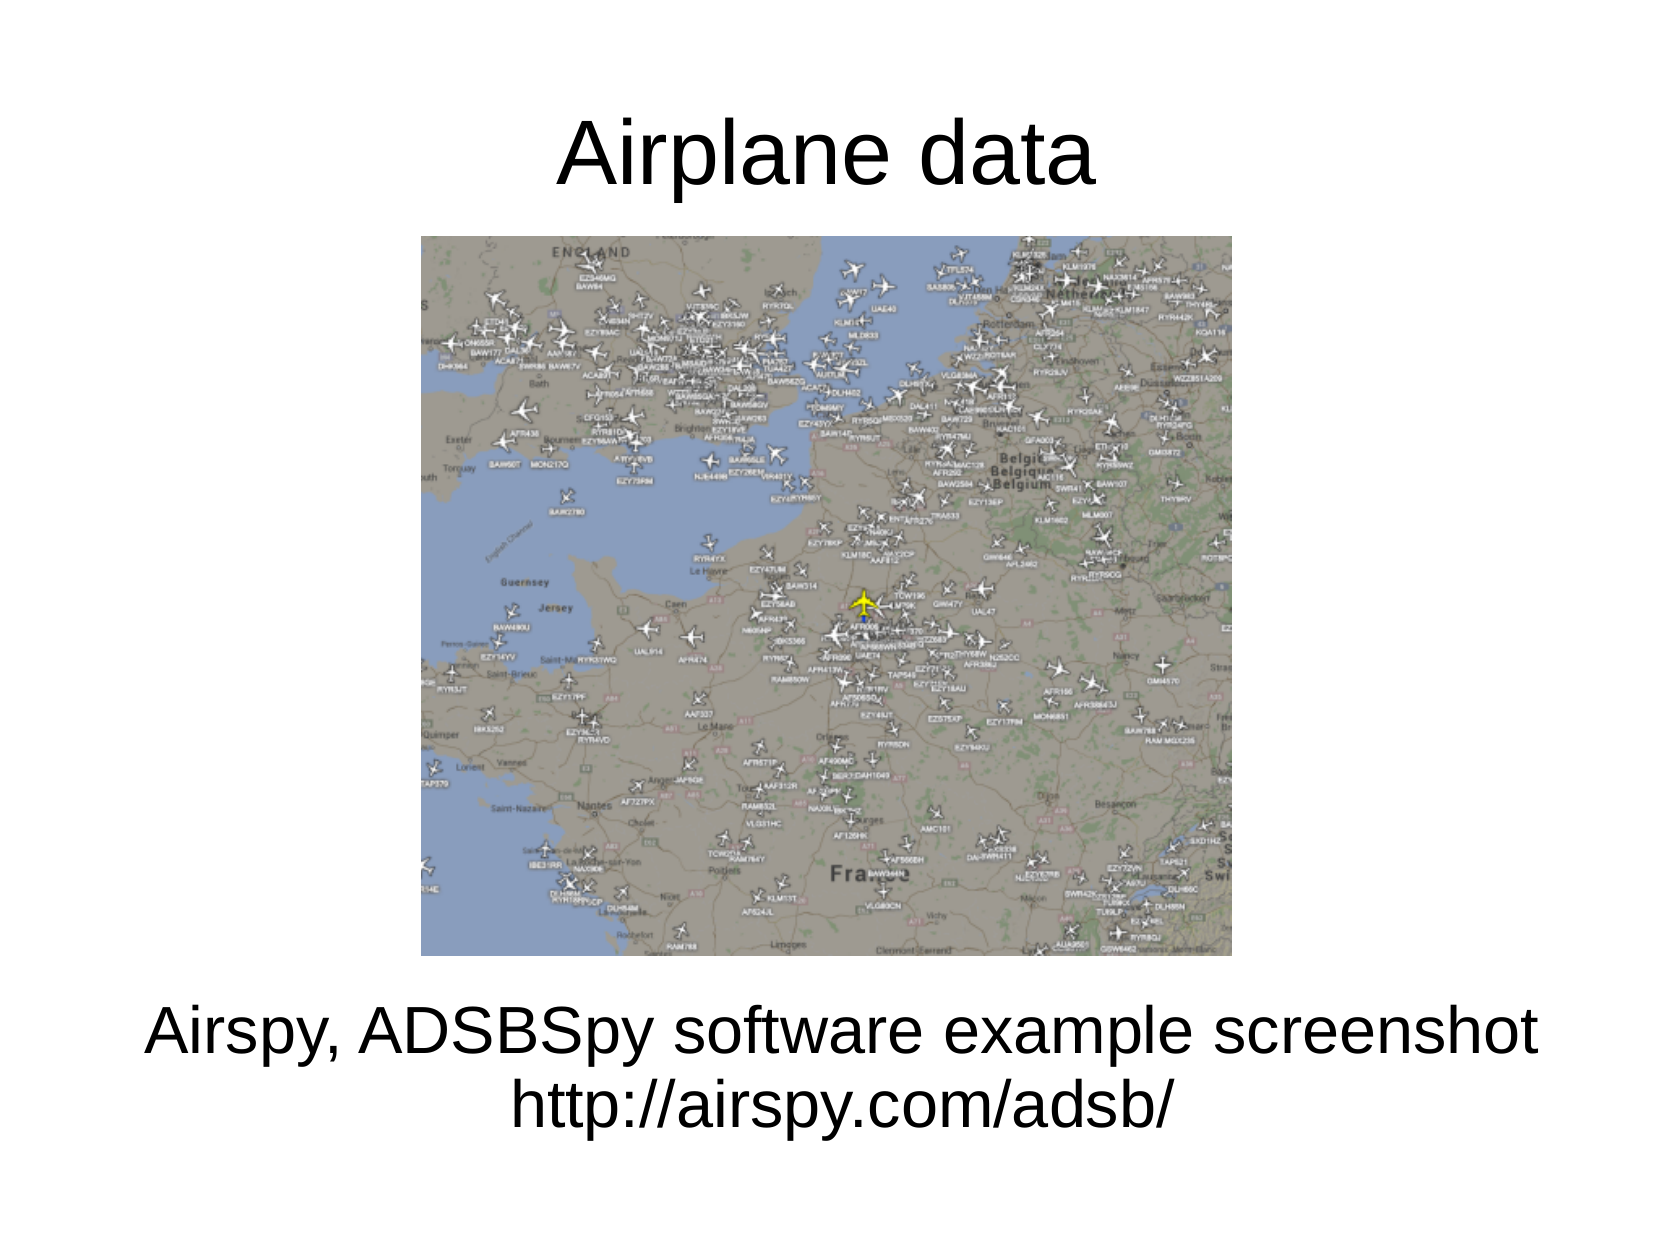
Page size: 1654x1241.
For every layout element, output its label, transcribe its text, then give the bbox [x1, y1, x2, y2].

title Airplane data [82, 49, 1571, 257]
picture [421, 236, 1232, 956]
text_box Airspy, ADSBSpy software example screenshot http://airspy.com/adsb/ [129, 985, 1560, 1150]
